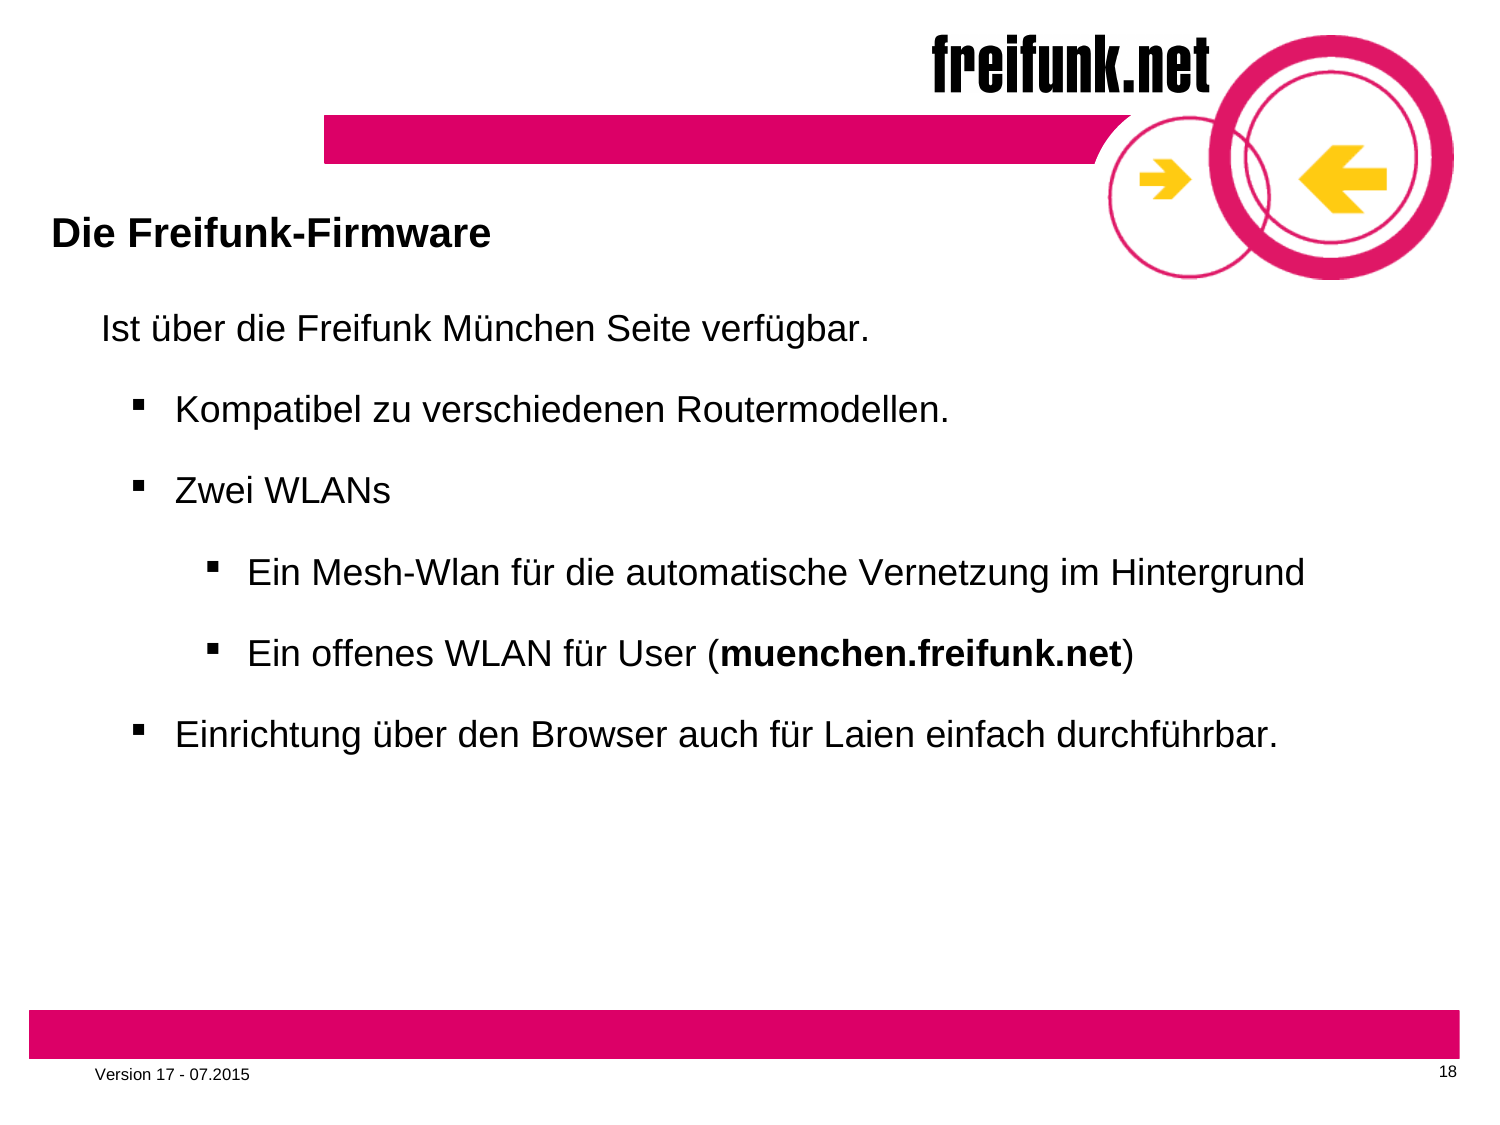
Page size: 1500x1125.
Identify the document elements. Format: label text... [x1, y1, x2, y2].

picture [932, 34, 1454, 280]
text_box Ist über die Freifunk München Seite verfügbar. Kompatibel zu verschiedenen Routermodellen. Zwei WLANs Ein Mesh-Wlan für die automatische Vernetzung im Hintergrund Ein offenes WLAN für User (muenchen.freifunk.net) Einrichtung über den Browser auch für Laien einfach durchführbar. [100, 304, 1330, 942]
text_box Die Freifunk-Firmware [51, 206, 1044, 286]
